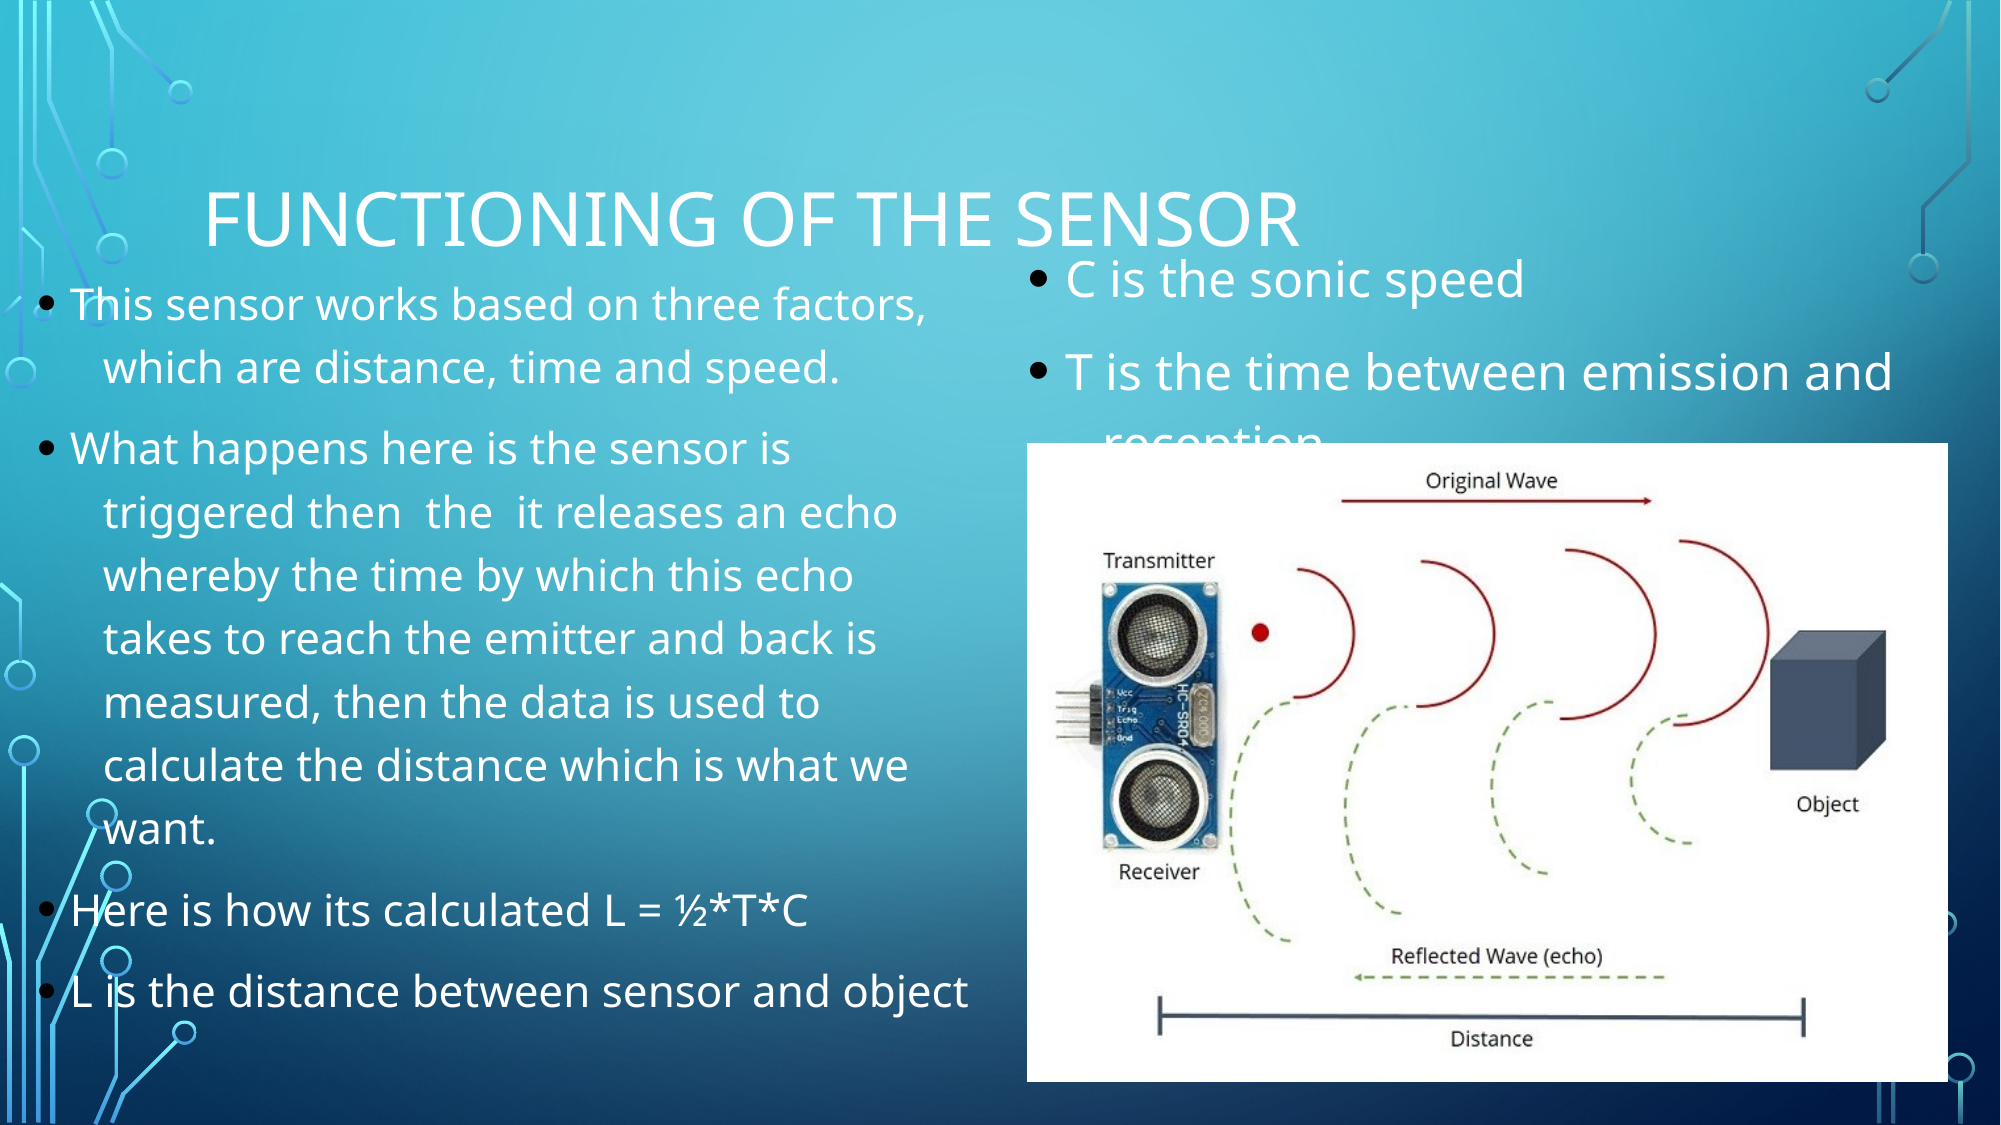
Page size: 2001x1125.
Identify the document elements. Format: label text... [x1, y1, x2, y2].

title Functioning of the sensor [187, 101, 1813, 344]
picture [1027, 443, 1948, 1082]
list This sensor works based on three factors, which are distance, time and speed. What happens here is the sensor is triggered then the it releases an echo whereby the time by which this echo takes to reach the emitter and back is measured, then the data is used to calculate the distance which is what we want. Here is how its calculated L = ½*T*C L is the distance between sensor and object [22, 258, 988, 1083]
list C is the sonic speed T is the time between emission and reception [1012, 228, 1978, 1083]
